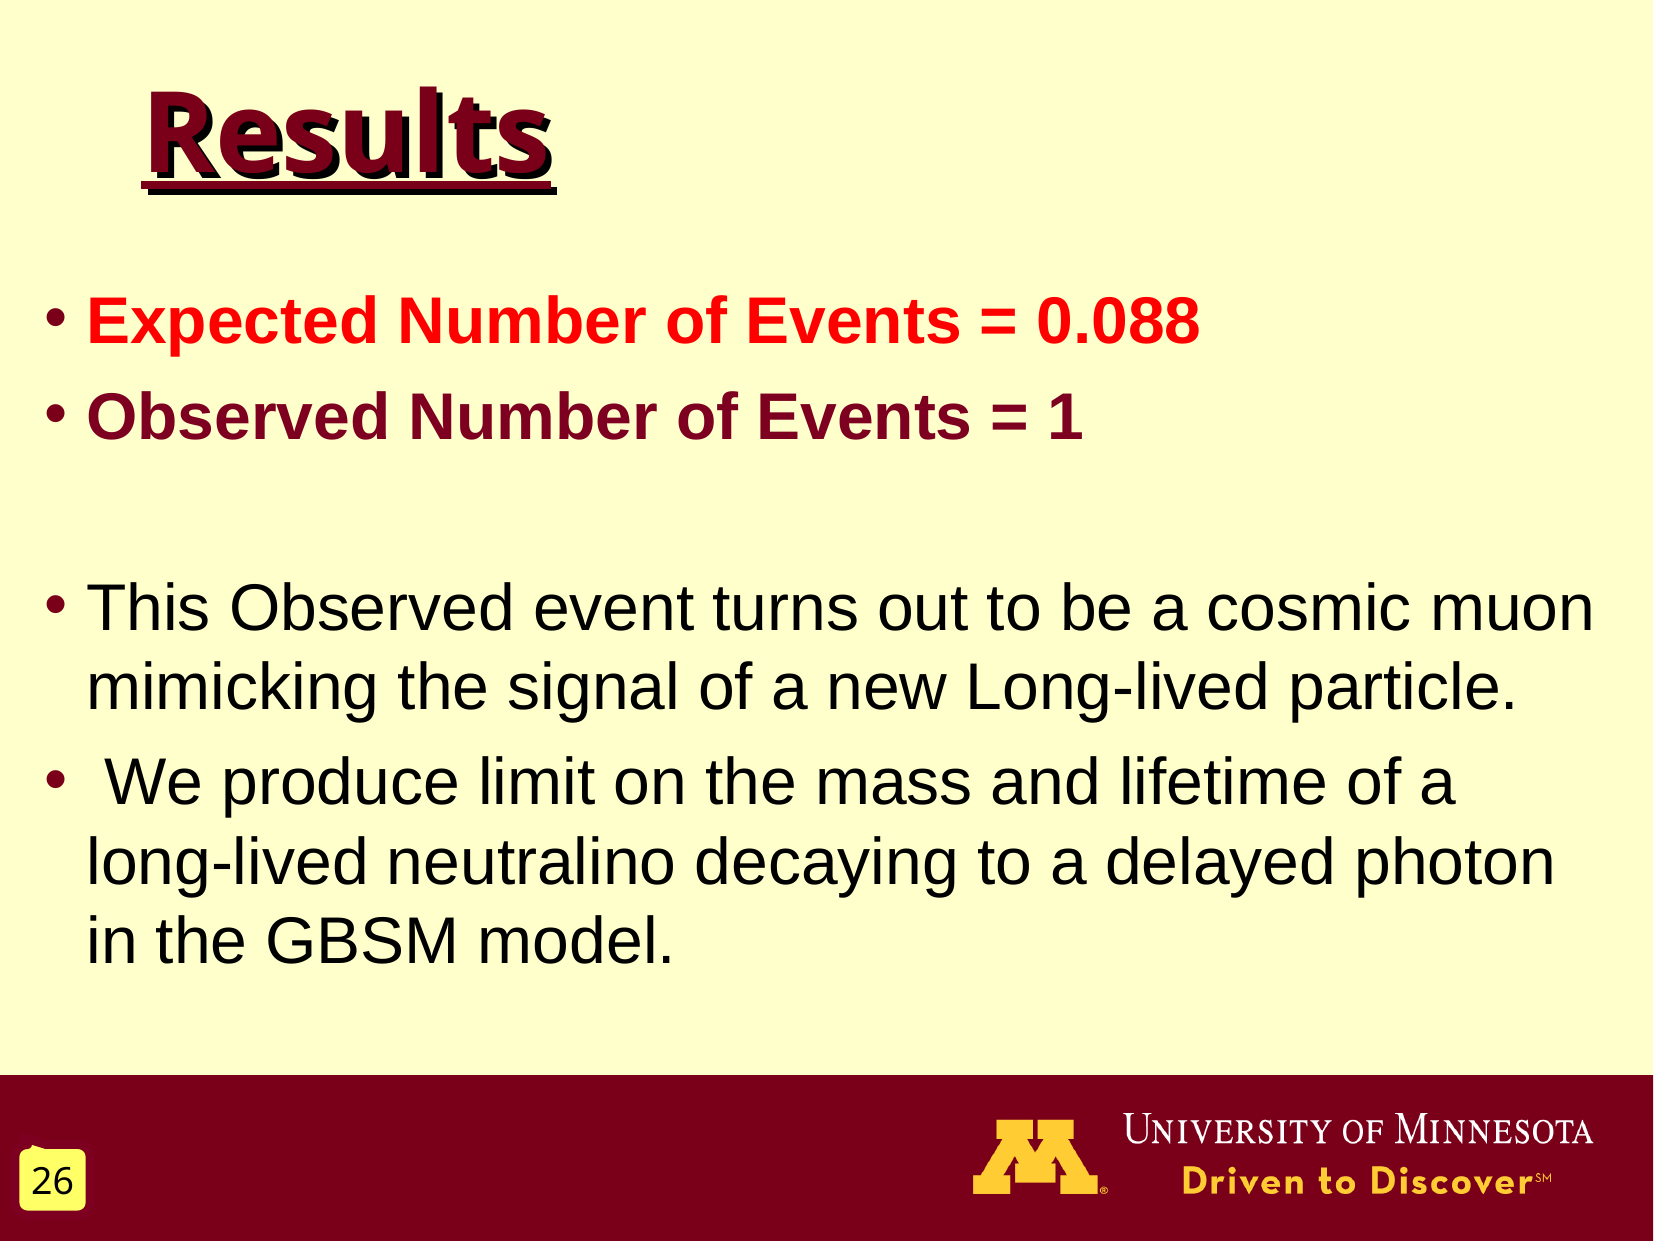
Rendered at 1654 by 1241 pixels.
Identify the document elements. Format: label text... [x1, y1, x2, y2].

text_box 26 [15, 1137, 91, 1216]
title Results [126, 23, 1606, 231]
picture [0, 1075, 1654, 1241]
list Expected Number of Events = 0.088 Observed Number of Events = 1 This Observed event turns out to be a cosmic muon mimicking the signal of a new Long-lived particle. We produce limit on the mass and lifetime of a long-lived neutralino decaying to a delayed photon in the GBSM model. [30, 270, 1621, 1066]
